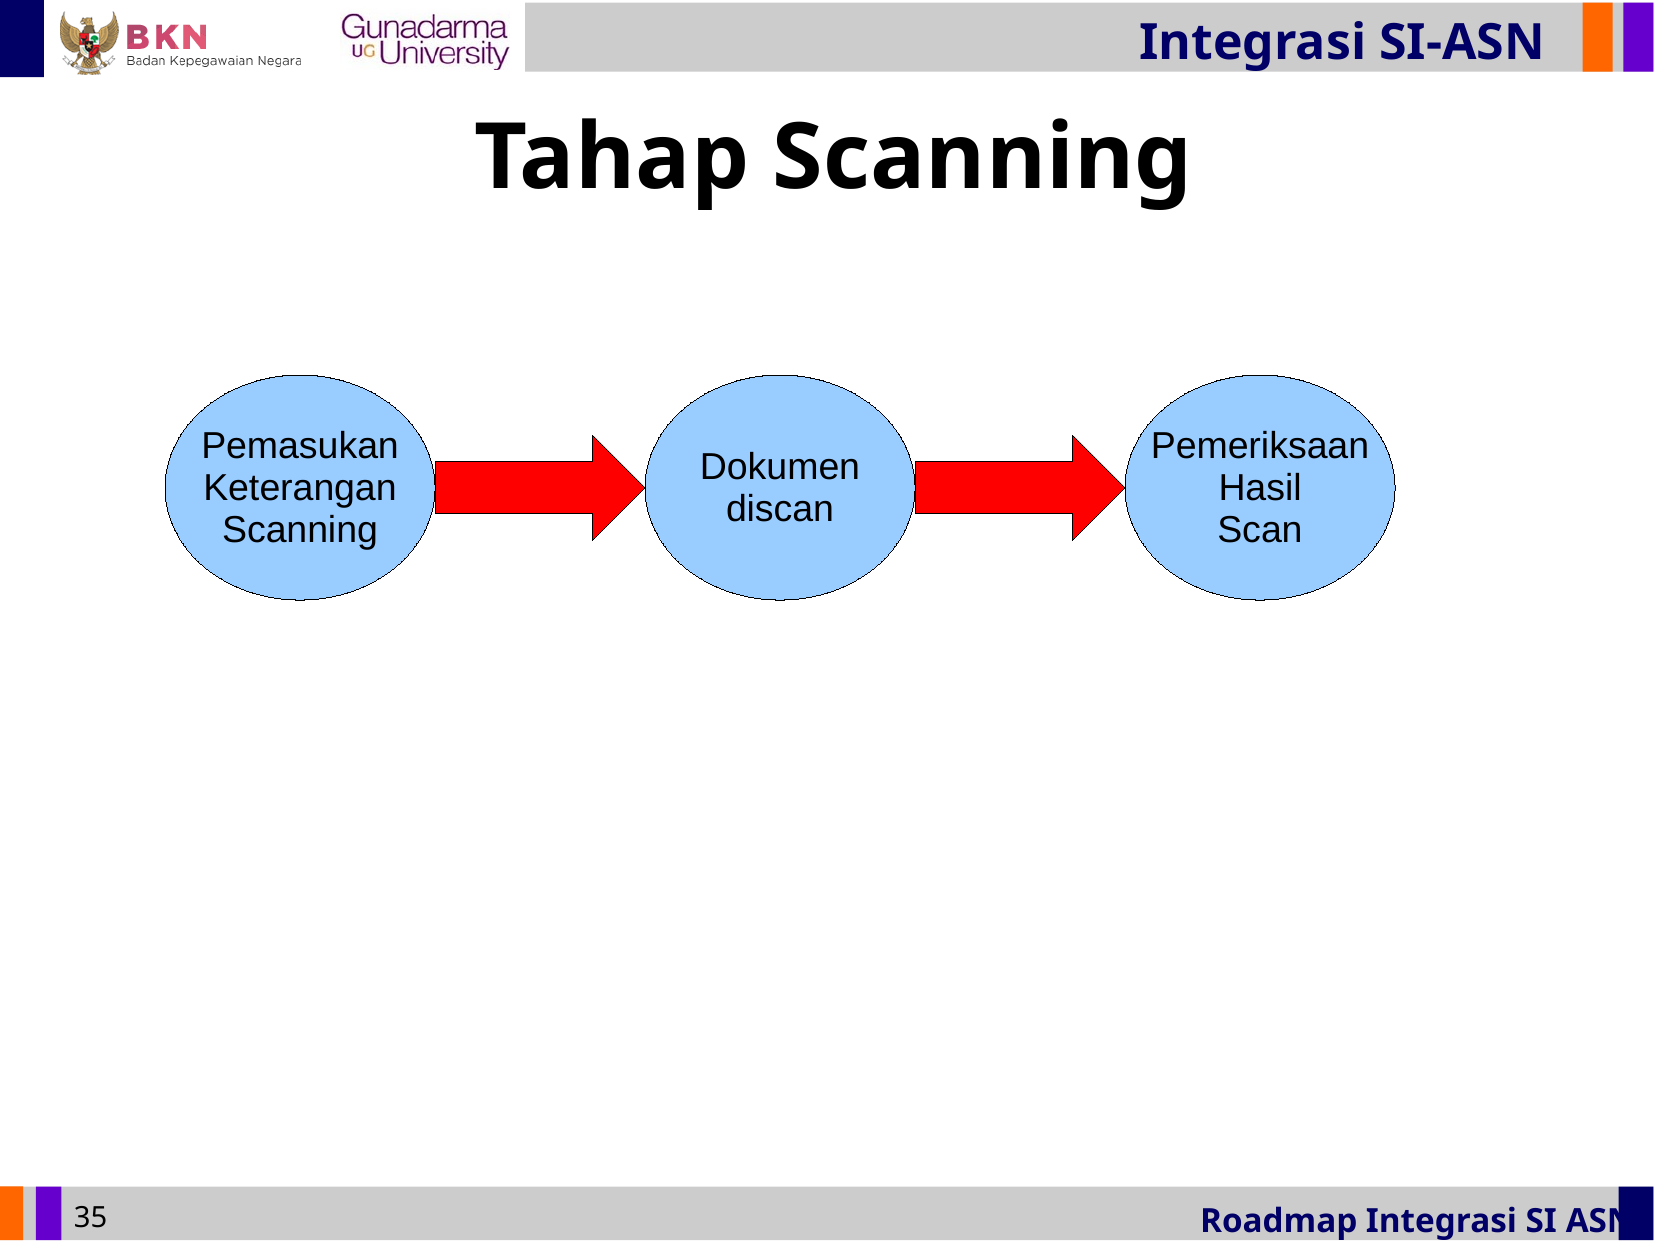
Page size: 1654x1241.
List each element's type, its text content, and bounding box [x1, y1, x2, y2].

text_box [435, 435, 646, 541]
picture [60, 11, 301, 75]
text_box Pemasukan Keterangan Scanning [165, 375, 435, 601]
text_box Pemeriksaan Hasil Scan [1125, 375, 1396, 601]
text_box [915, 435, 1126, 541]
title Tahap Scanning [77, 90, 1591, 217]
picture [340, 0, 510, 70]
text_box Dokumen discan [645, 375, 915, 601]
